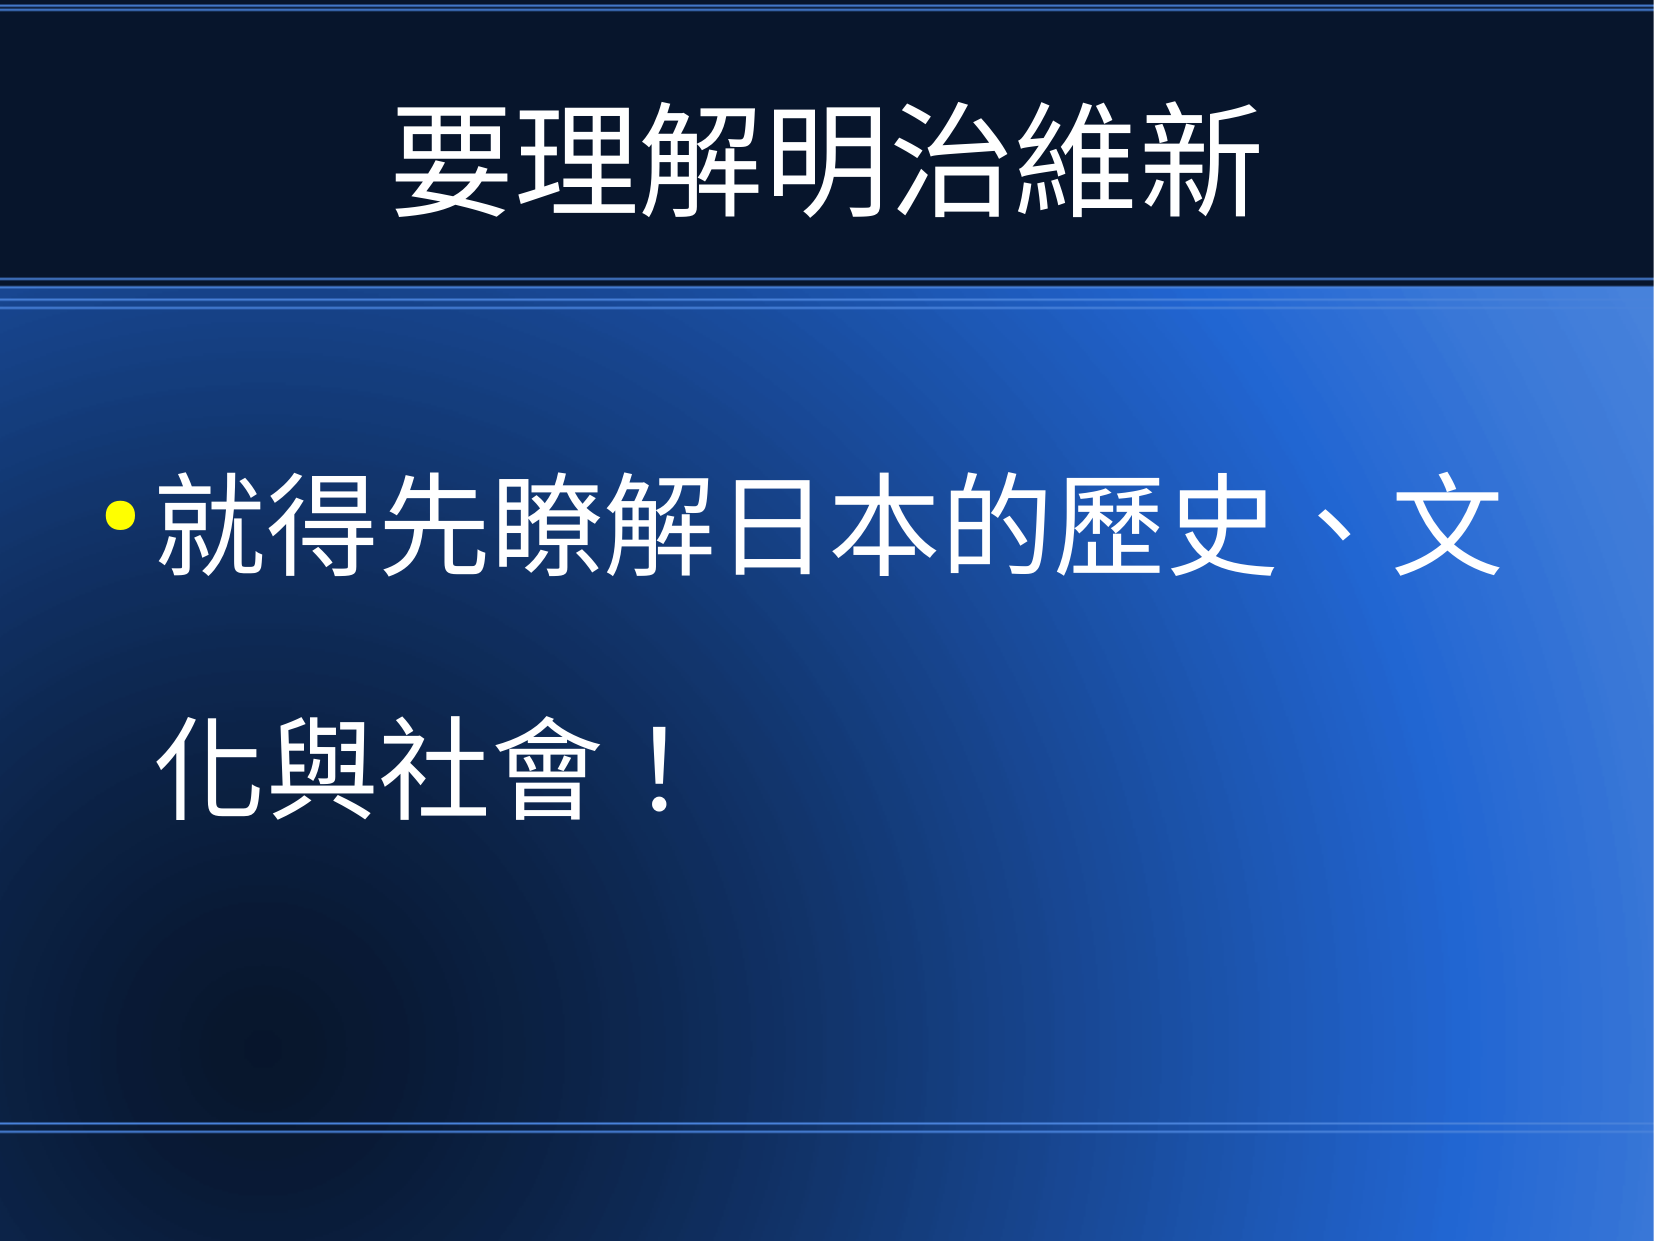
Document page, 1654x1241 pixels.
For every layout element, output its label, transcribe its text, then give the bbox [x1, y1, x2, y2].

picture [0, 0, 1654, 1241]
title 要理解明治維新 [82, 49, 1571, 257]
list 就得先瞭解日本的歷史、文化與社會！ [82, 355, 1571, 1241]
